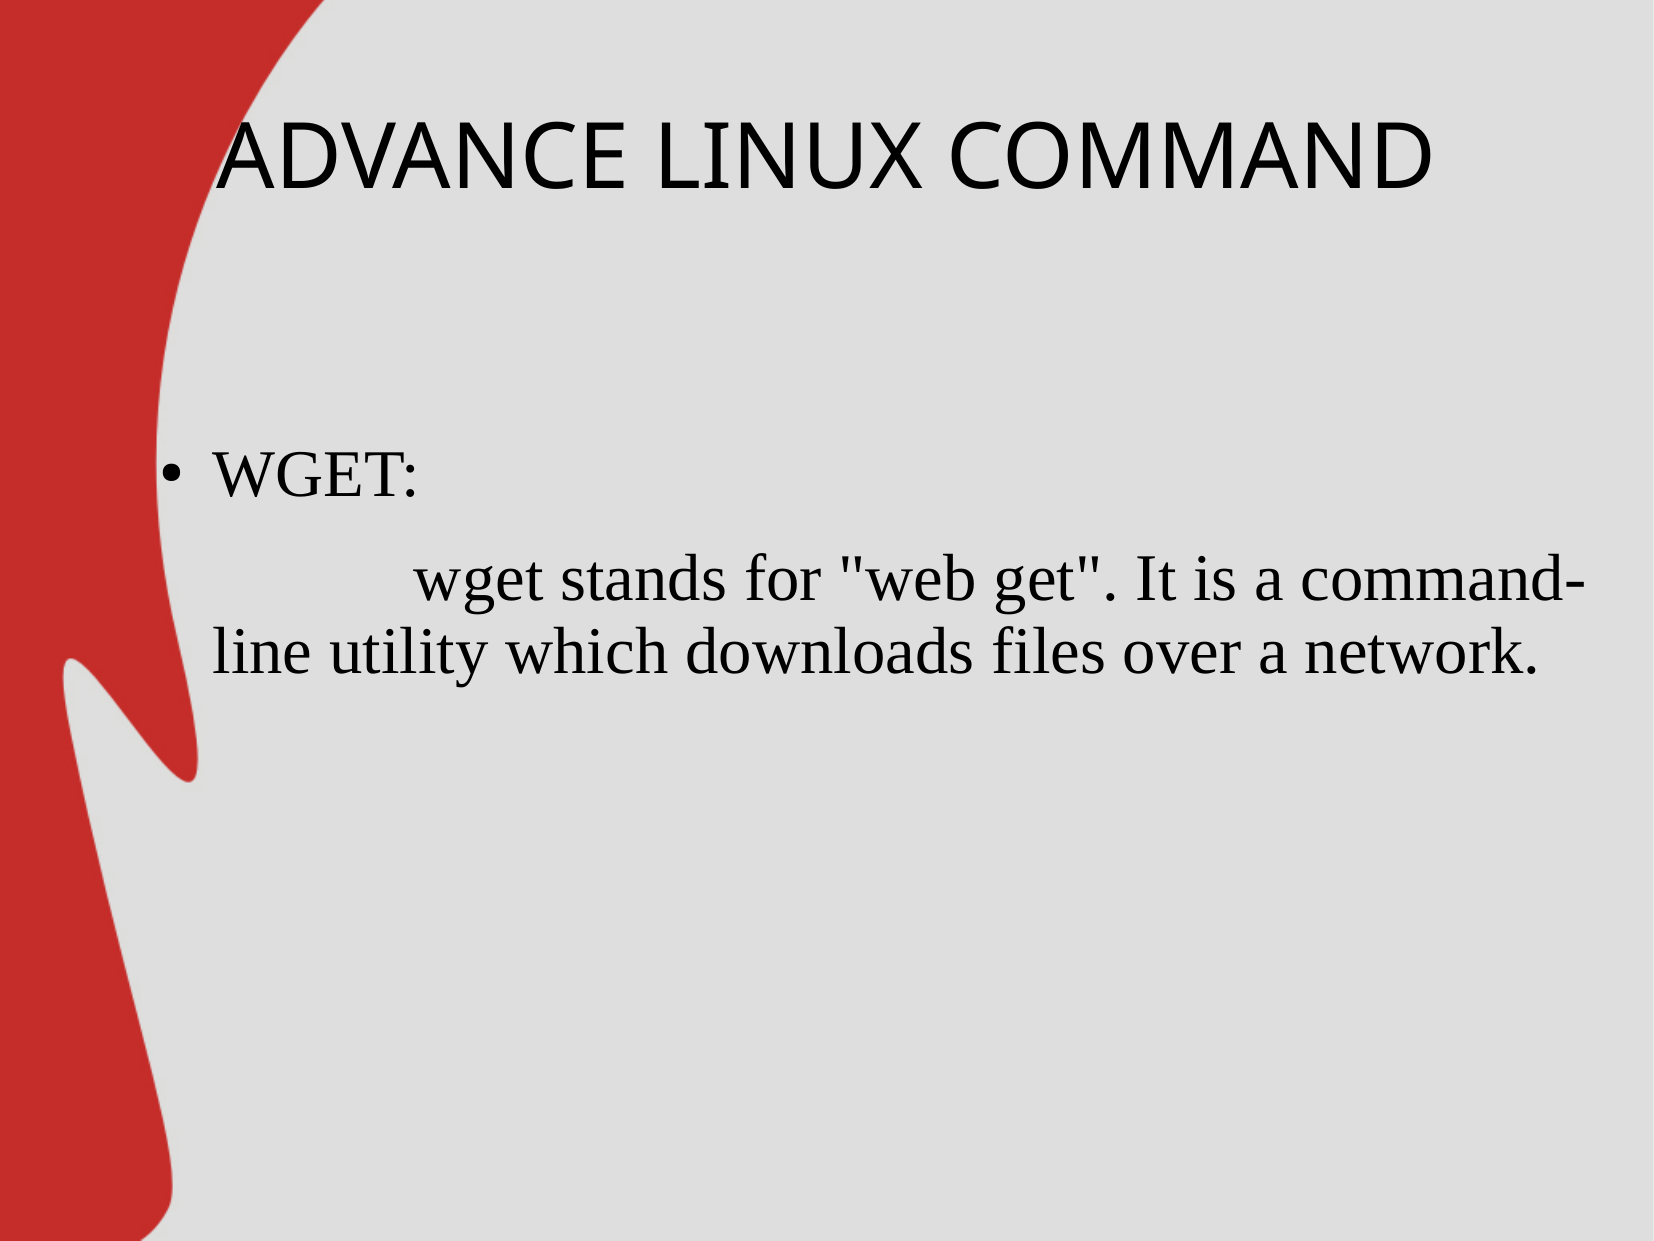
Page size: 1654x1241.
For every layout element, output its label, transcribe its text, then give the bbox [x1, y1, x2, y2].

title ADVANCE LINUX COMMAND [82, 49, 1571, 257]
picture [0, 0, 1654, 1241]
list WGET: wget stands for "web get". It is a command-line utility which downloads files over a network. [141, 437, 1630, 844]
